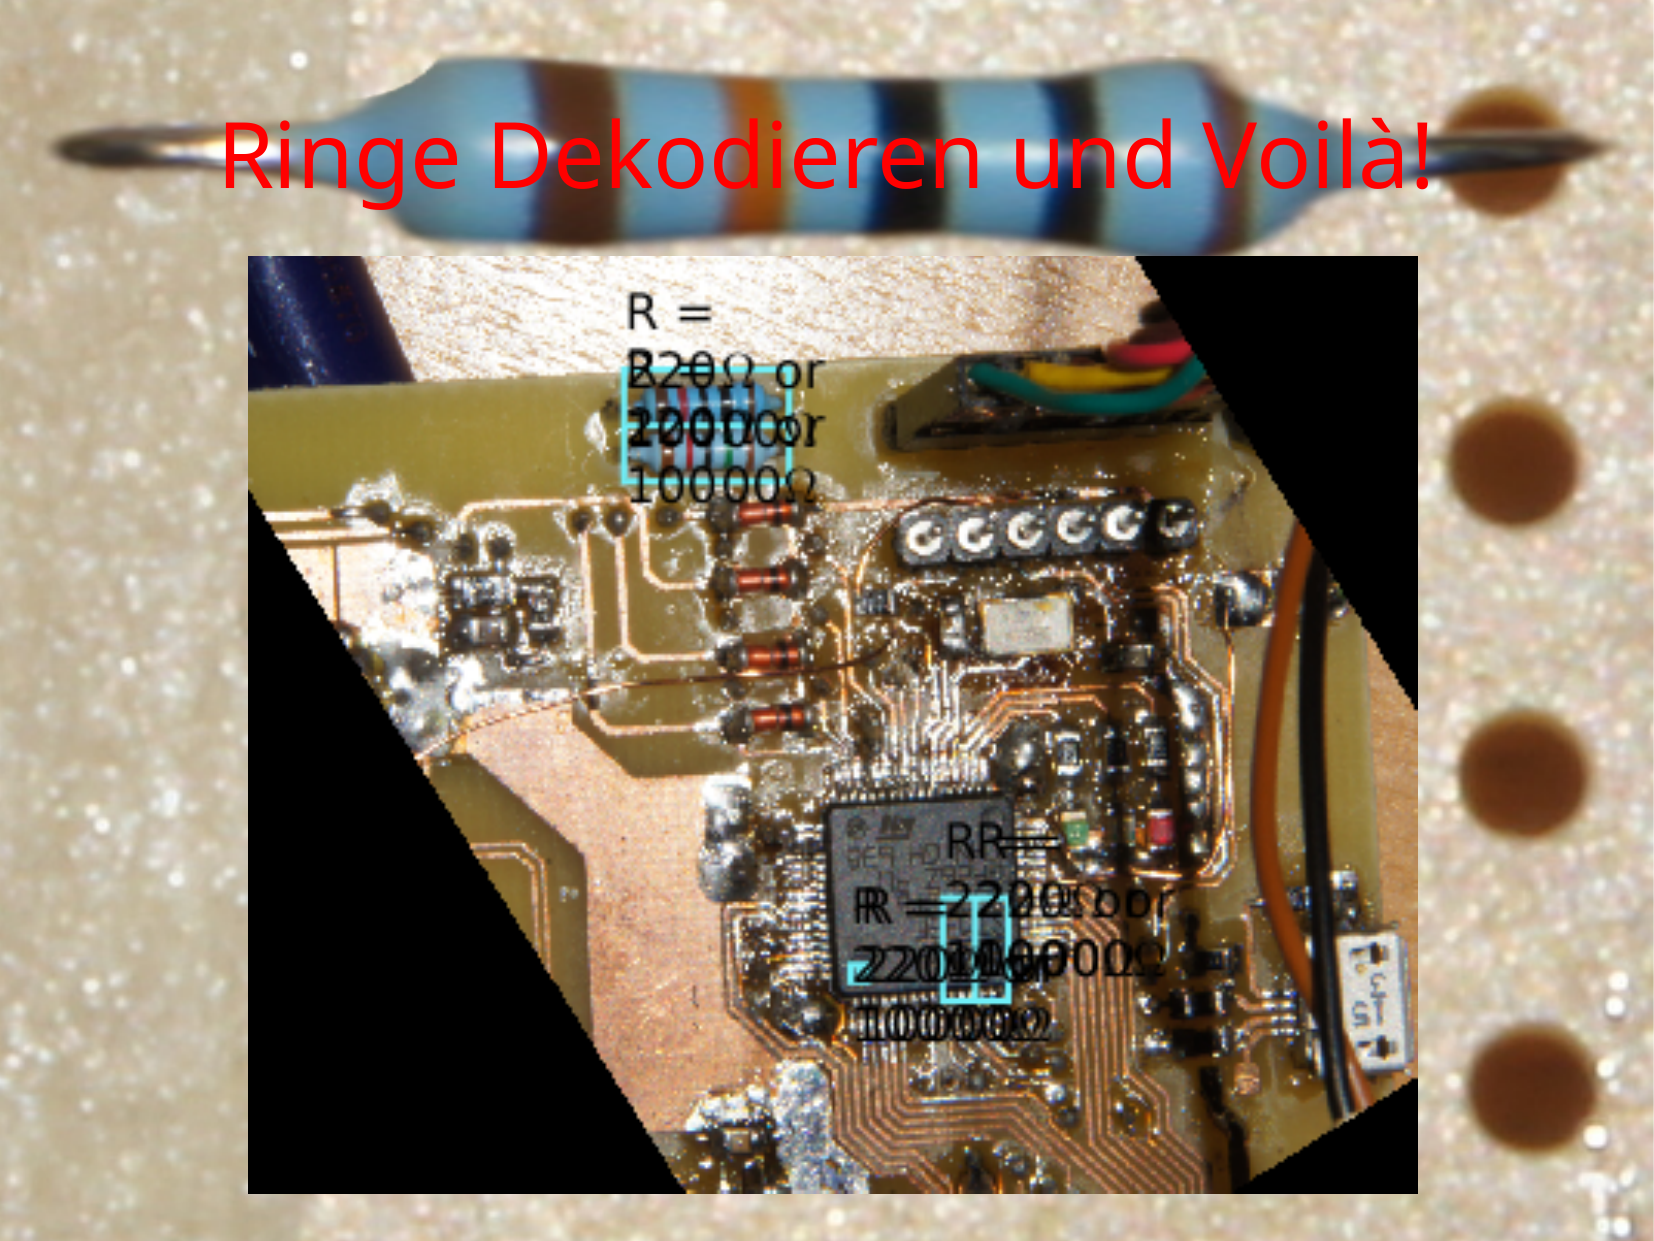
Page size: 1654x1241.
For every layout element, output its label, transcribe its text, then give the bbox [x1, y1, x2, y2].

title Ringe Dekodieren und Voilà! [82, 49, 1571, 257]
picture [0, 0, 1654, 1241]
